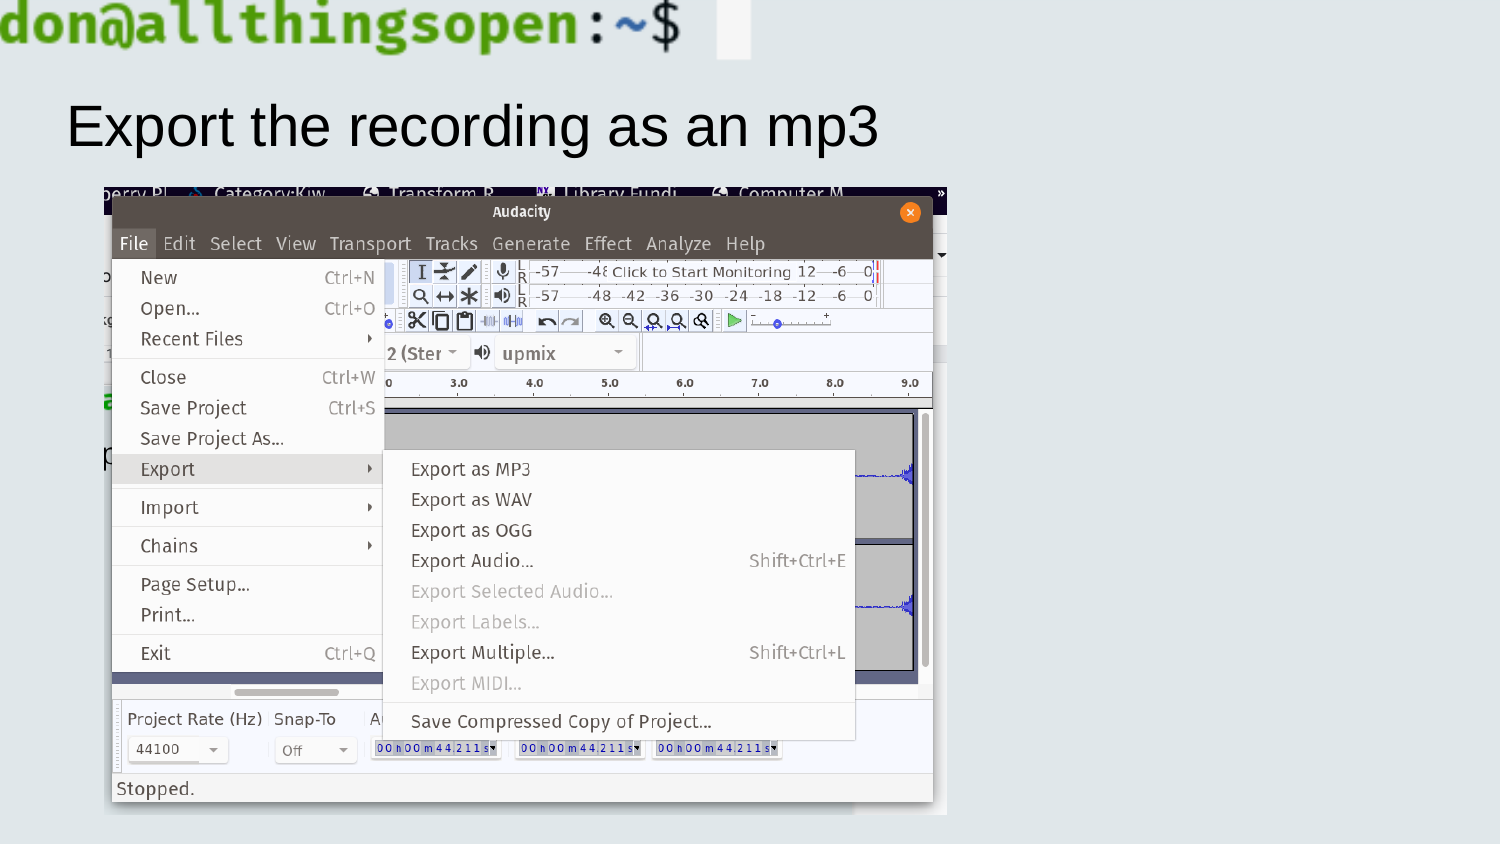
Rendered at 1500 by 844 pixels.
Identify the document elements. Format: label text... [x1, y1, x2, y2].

picture [0, 0, 1500, 844]
title Export the recording as an mp3 [51, 72, 1449, 167]
